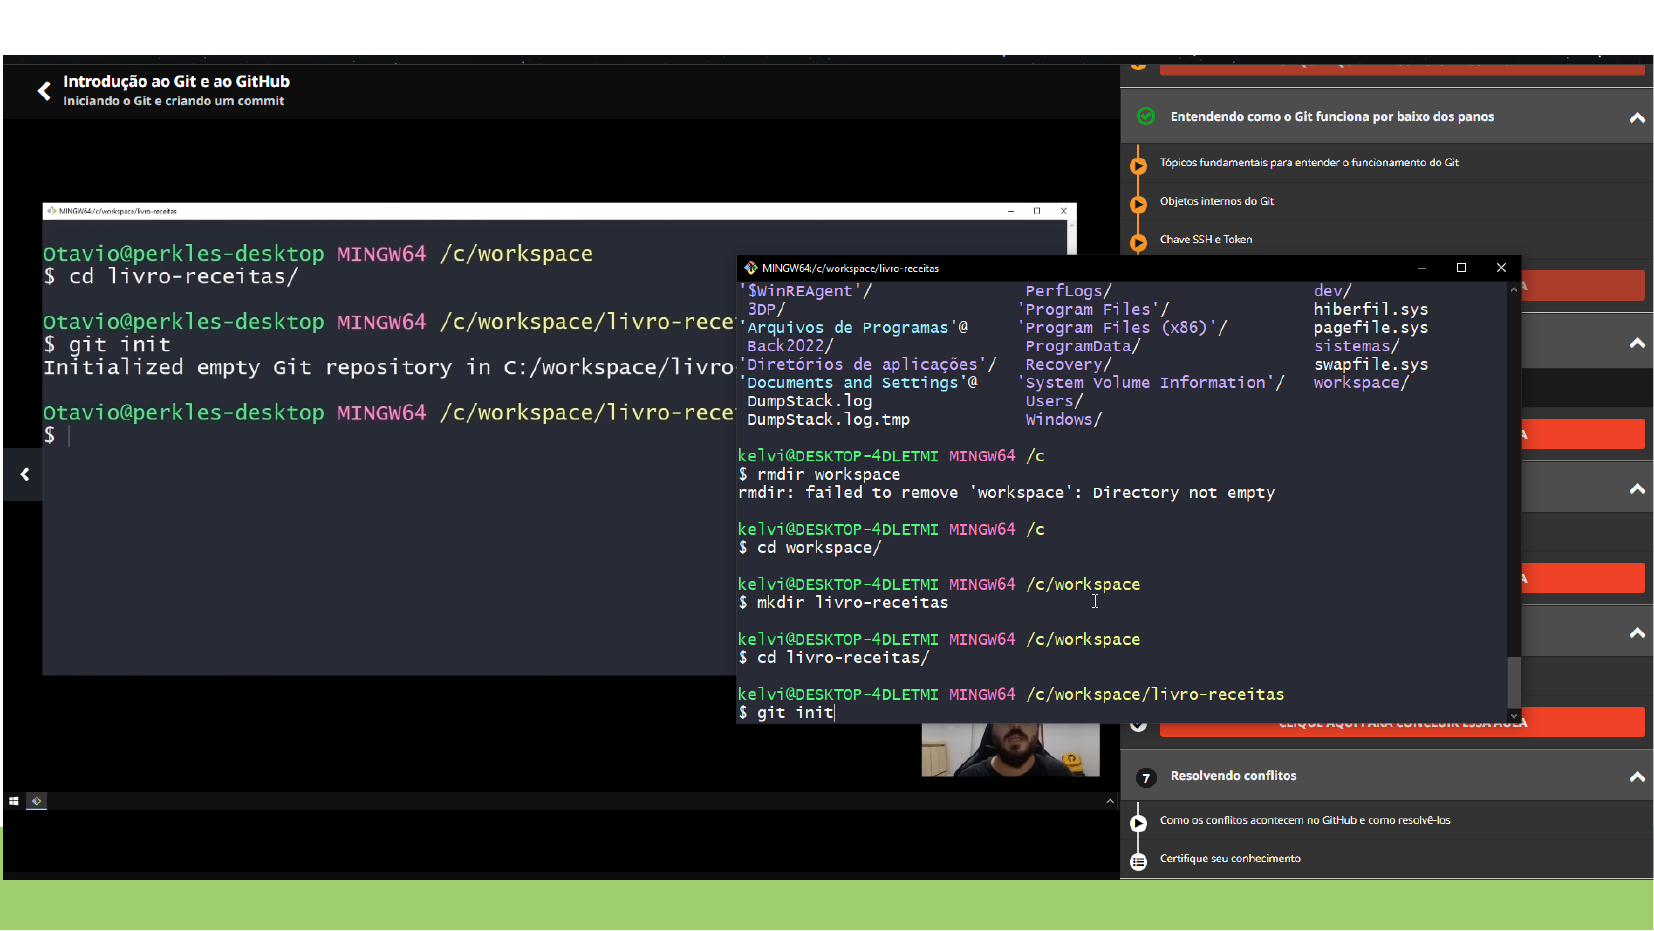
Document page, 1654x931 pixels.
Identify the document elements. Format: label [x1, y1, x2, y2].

picture [3, 55, 1654, 880]
